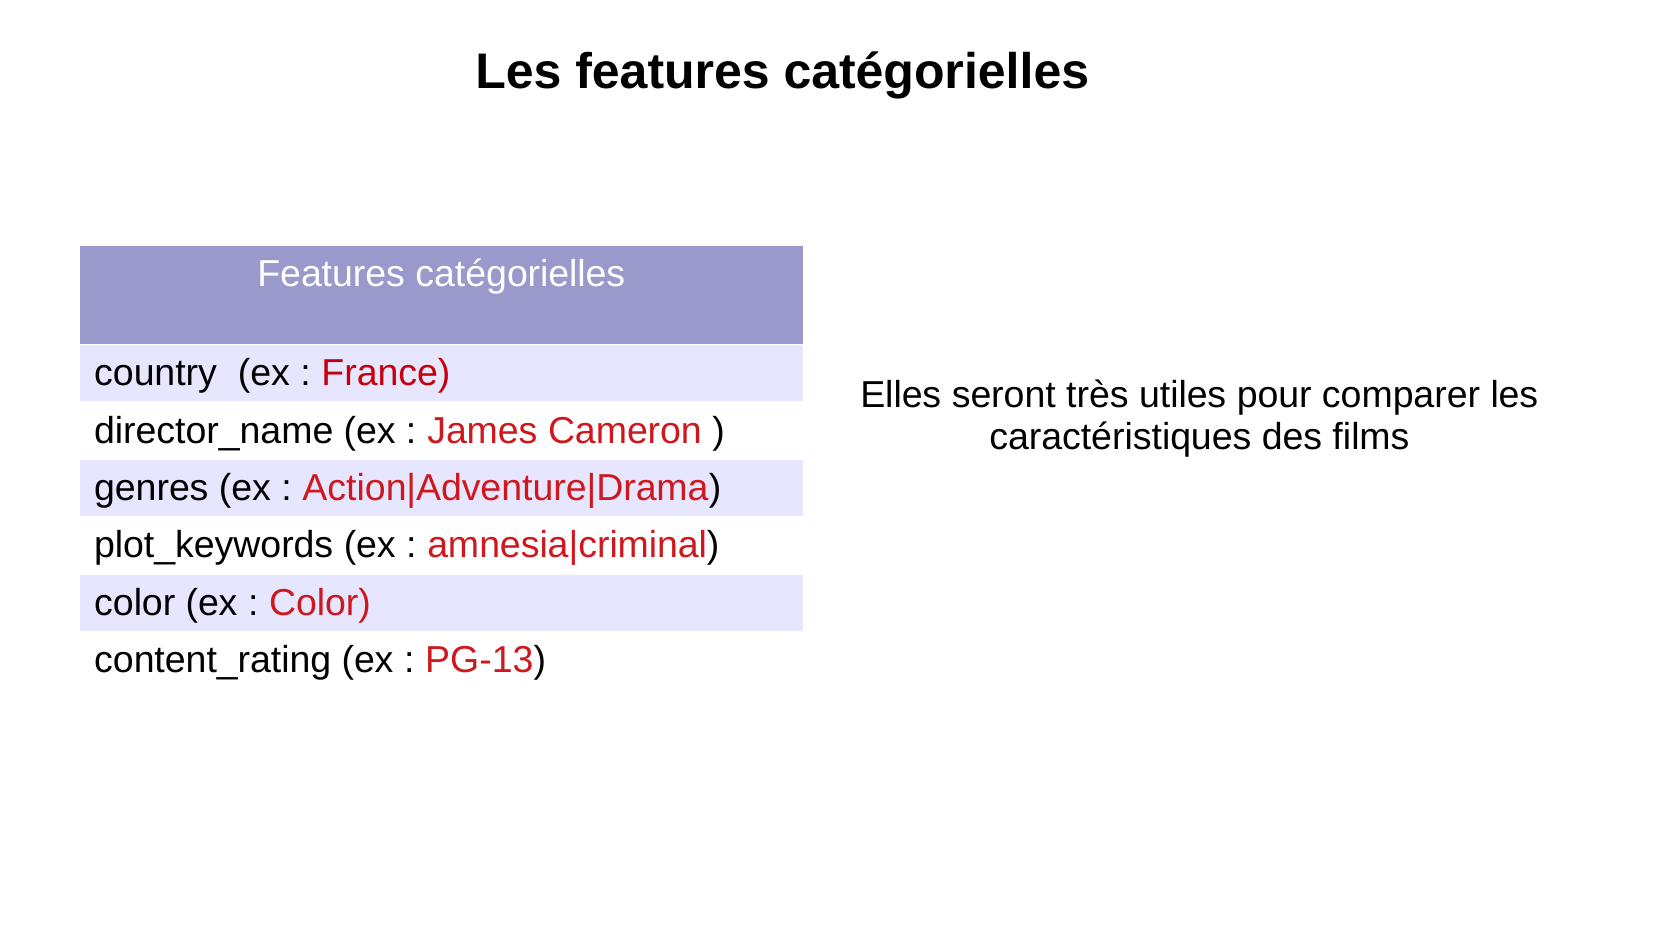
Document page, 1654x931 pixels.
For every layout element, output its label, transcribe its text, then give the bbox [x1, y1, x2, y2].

table_cell director_name (ex : James Cameron ) [80, 402, 803, 459]
table_cell color (ex : Color) [80, 575, 803, 631]
table_cell country (ex : France) [80, 345, 803, 401]
text_box Les features catégorielles [460, 35, 1312, 107]
table_cell plot_keywords (ex : amnesia|criminal) [80, 517, 803, 574]
table_cell genres (ex : Action|Adventure|Drama) [80, 460, 803, 516]
table_cell content_rating (ex : PG-13) [80, 632, 803, 689]
table_header Features catégorielles [80, 246, 803, 344]
text_box Elles seront très utiles pour comparer les caractéristiques des films [845, 366, 1654, 662]
